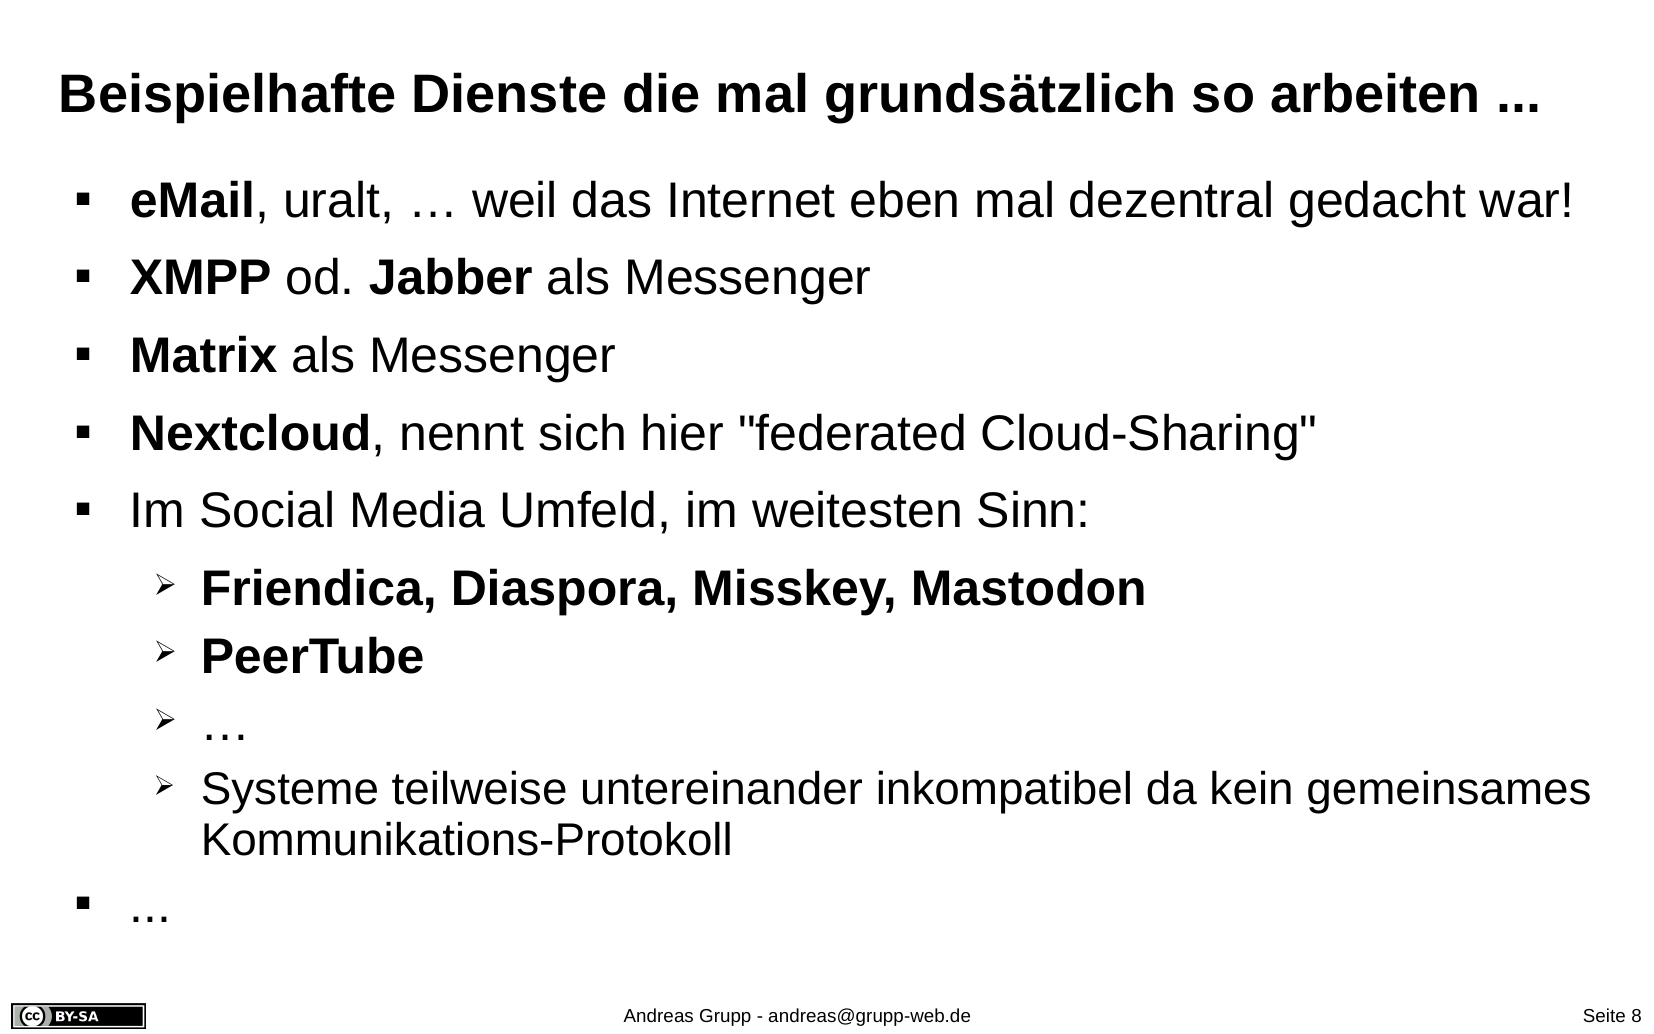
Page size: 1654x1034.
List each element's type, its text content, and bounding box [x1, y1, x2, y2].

picture [11, 1003, 146, 1029]
list eMail, uralt, … weil das Internet eben mal dezentral gedacht war! XMPP od. Jabber als Messenger Matrix als Messenger Nextcloud, nennt sich hier "federated Cloud-Sharing" Im Social Media Umfeld, im weitesten Sinn: Friendica, Diaspora, Misskey, Mastodon PeerTube … Systeme teilweise untereinander inkompatibel da kein gemeinsames Kommunikations-Protokoll ... [59, 172, 1595, 952]
title Beispielhafte Dienste die mal grundsätzlich so arbeiten ... [59, 24, 1625, 165]
